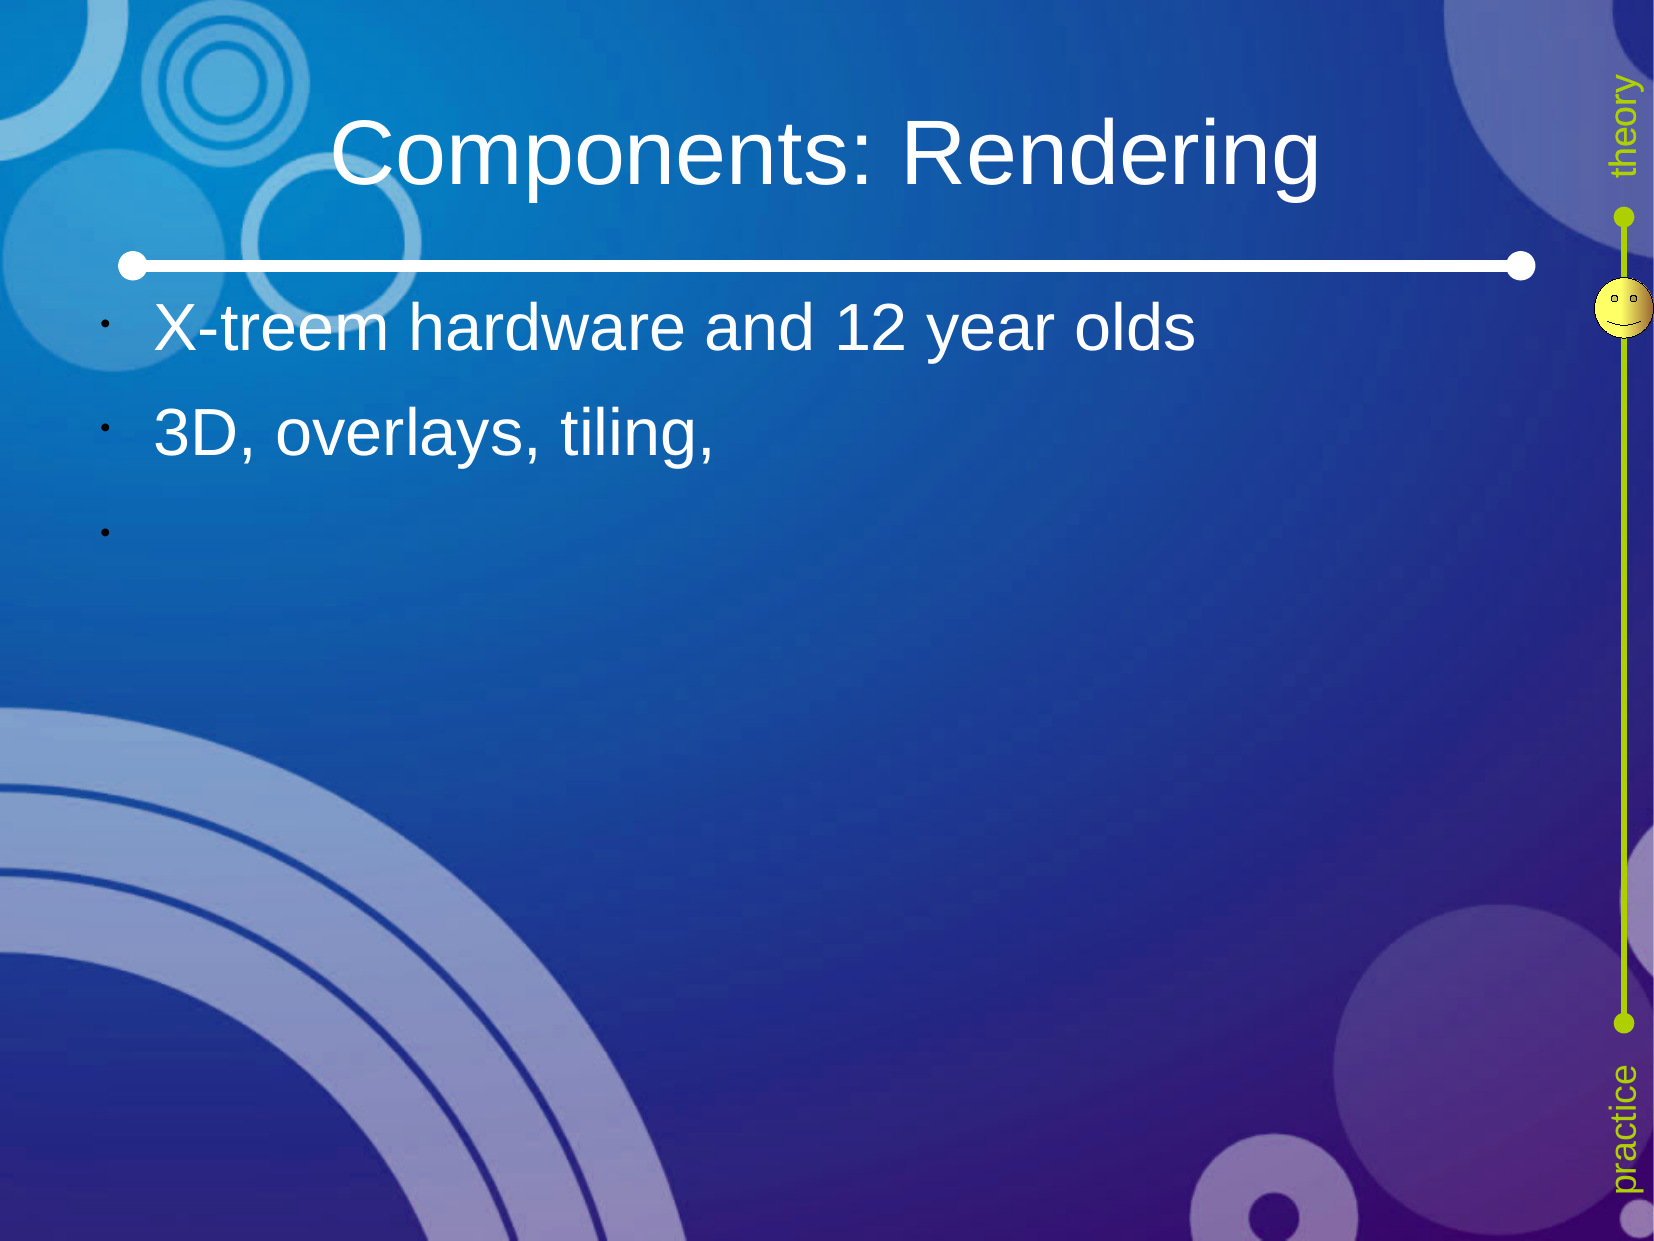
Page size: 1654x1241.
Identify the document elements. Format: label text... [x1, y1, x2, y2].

text_box [1594, 277, 1654, 339]
list X-treem hardware and 12 year olds 3D, overlays, tiling, [82, 290, 1571, 1094]
title Components: Rendering [82, 56, 1571, 250]
picture [0, 0, 1654, 1241]
